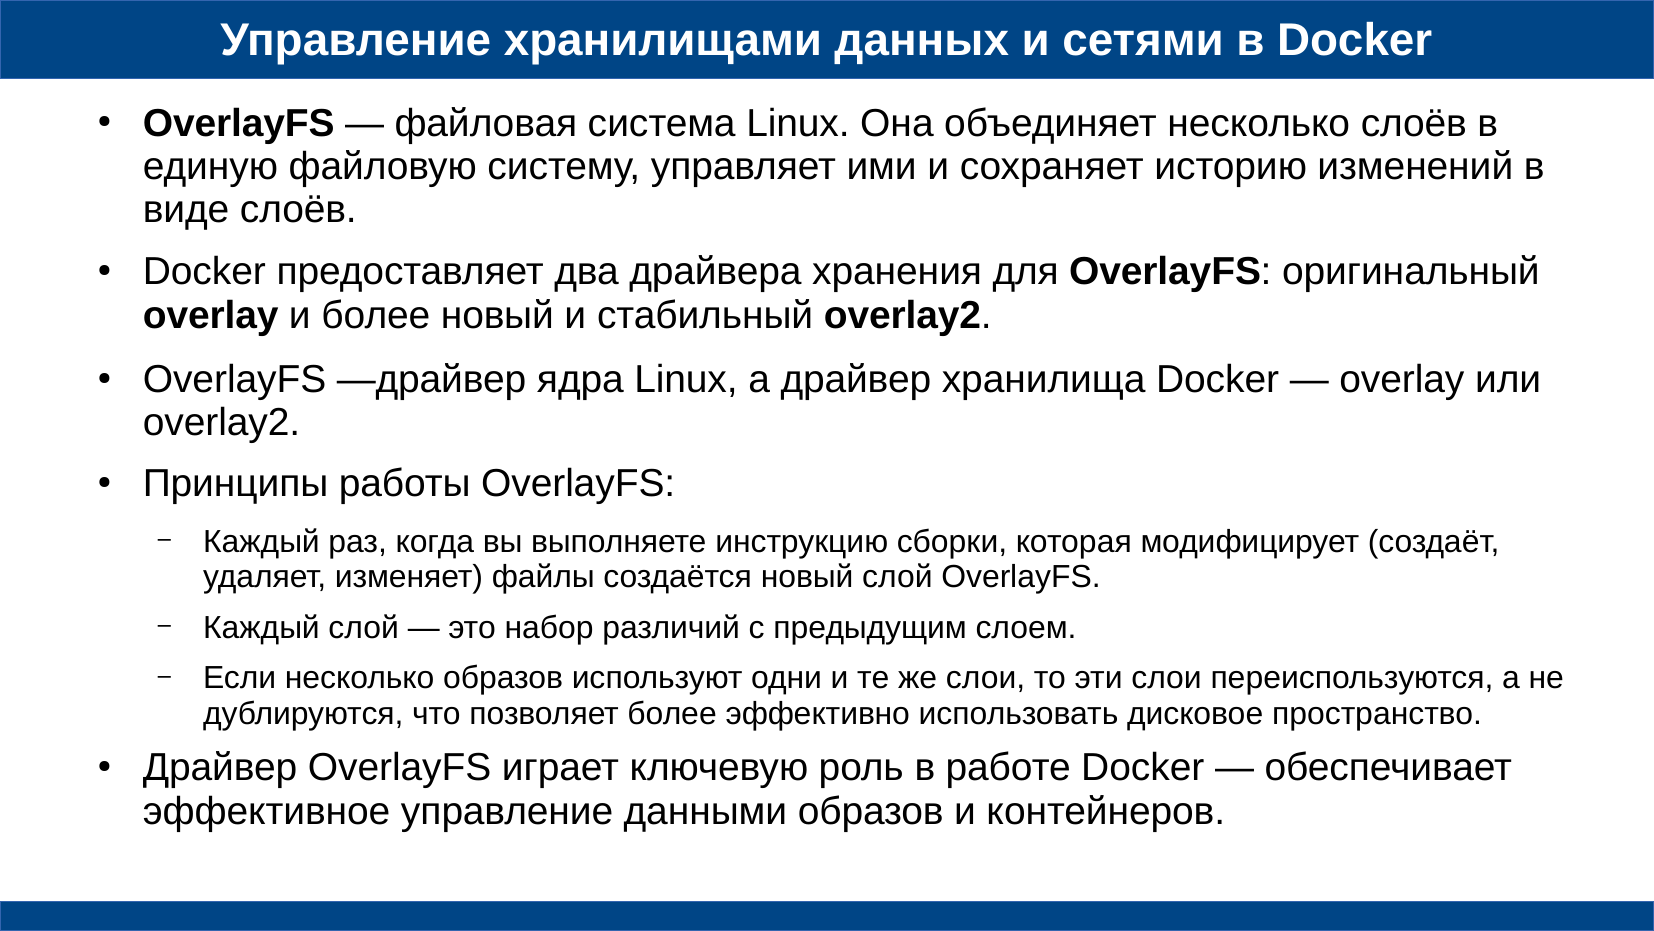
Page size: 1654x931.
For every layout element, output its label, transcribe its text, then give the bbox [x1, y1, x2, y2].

title Управление хранилищами данных и сетями в Docker [0, 0, 1654, 79]
list OverlayFS — файловая система Linux. Она объединяет несколько слоёв в единую файловую систему, управляет ими и сохраняет историю изменений в виде слоёв. Docker предоставляет два драйвера хранения для OverlayFS: оригинальный overlay и более новый и стабильный overlay2. OverlayFS —драйвер ядра Linux, а драйвер хранилища Docker — overlay или overlay2. Принципы работы OverlayFS: Каждый раз, когда вы выполняете инструкцию сборки, которая модифицирует (создаёт, удаляет, изменяет) файлы создаётся новый слой OverlayFS. Каждый слой — это набор различий с предыдущим слоем. Если несколько образов используют одни и те же слои, то эти слои переиспользуются, а не дублируются, что позволяет более эффективно использовать дисковое пространство. Драйвер OverlayFS играет ключевую роль в работе Docker — обеспечивает эффективное управление данными образов и контейнеров. [82, 101, 1571, 841]
